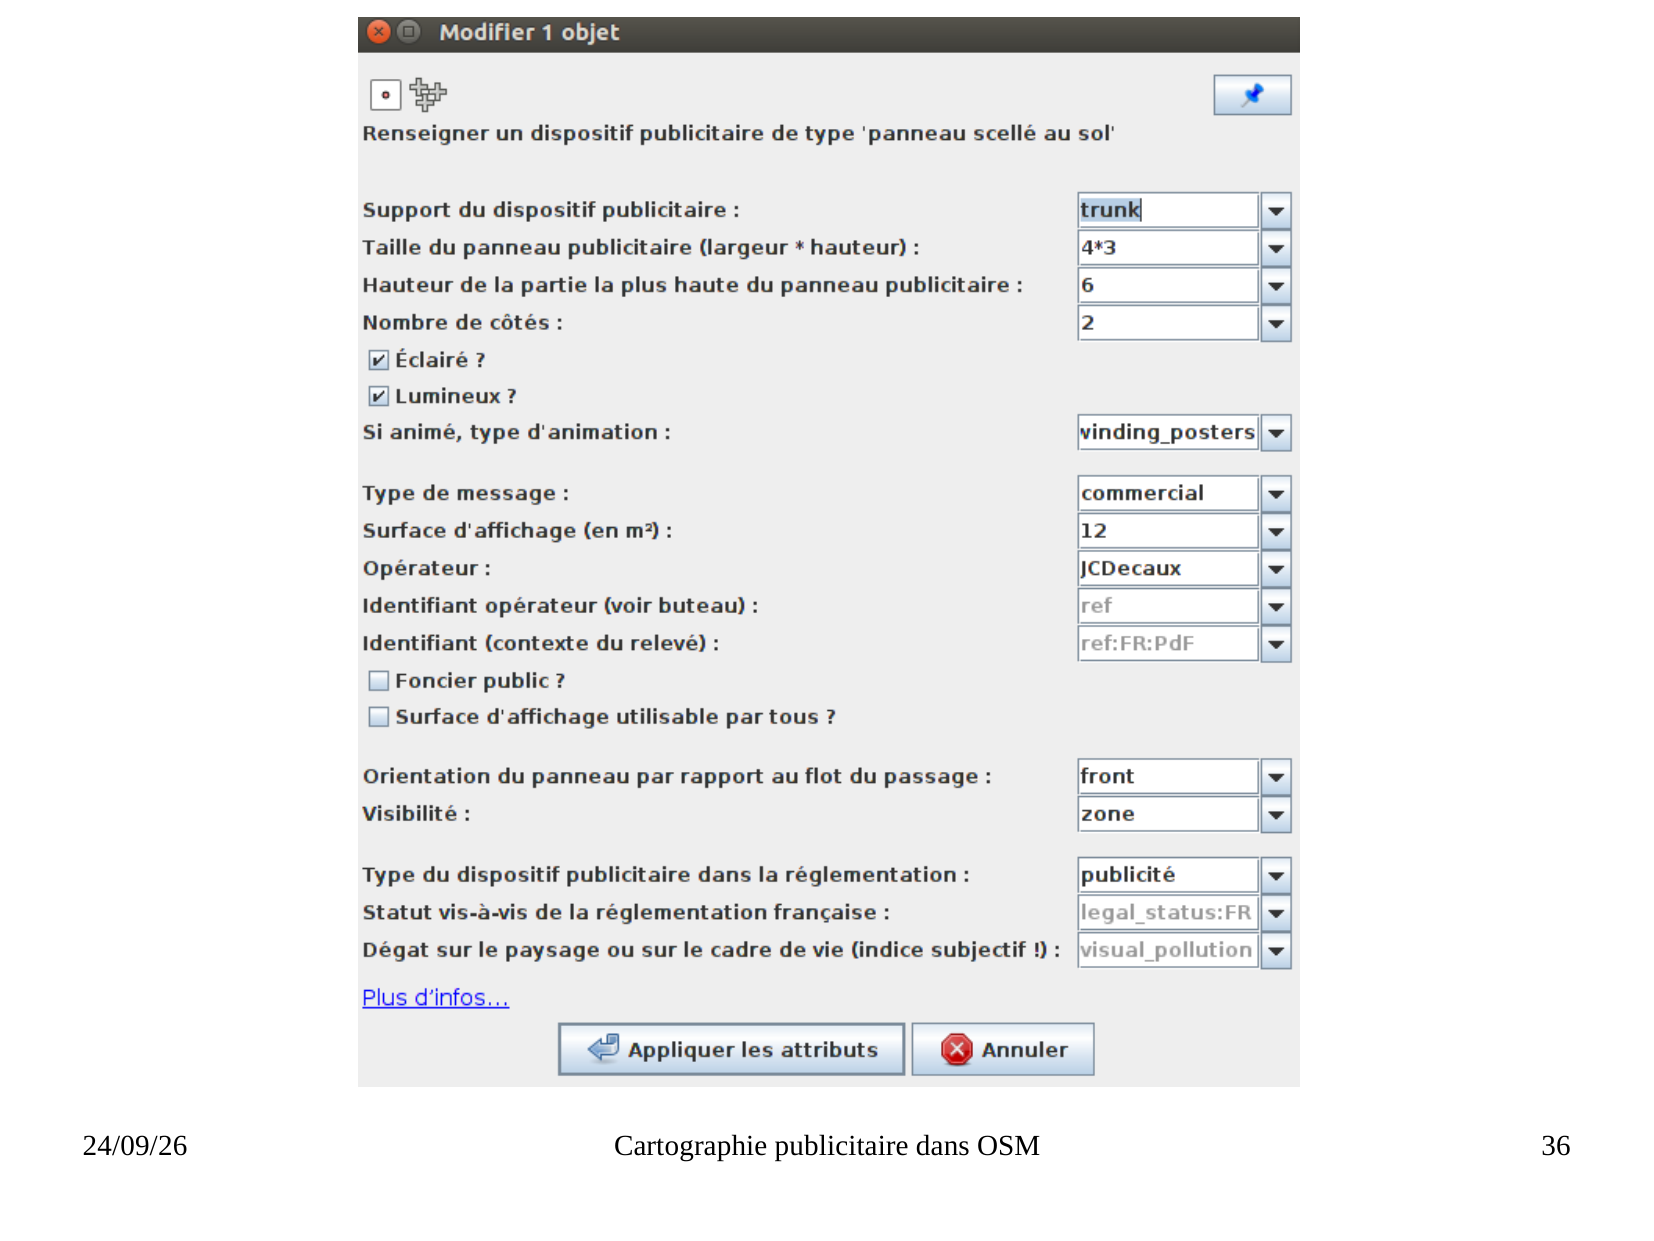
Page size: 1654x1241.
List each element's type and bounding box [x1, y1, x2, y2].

picture [358, 17, 1300, 1087]
